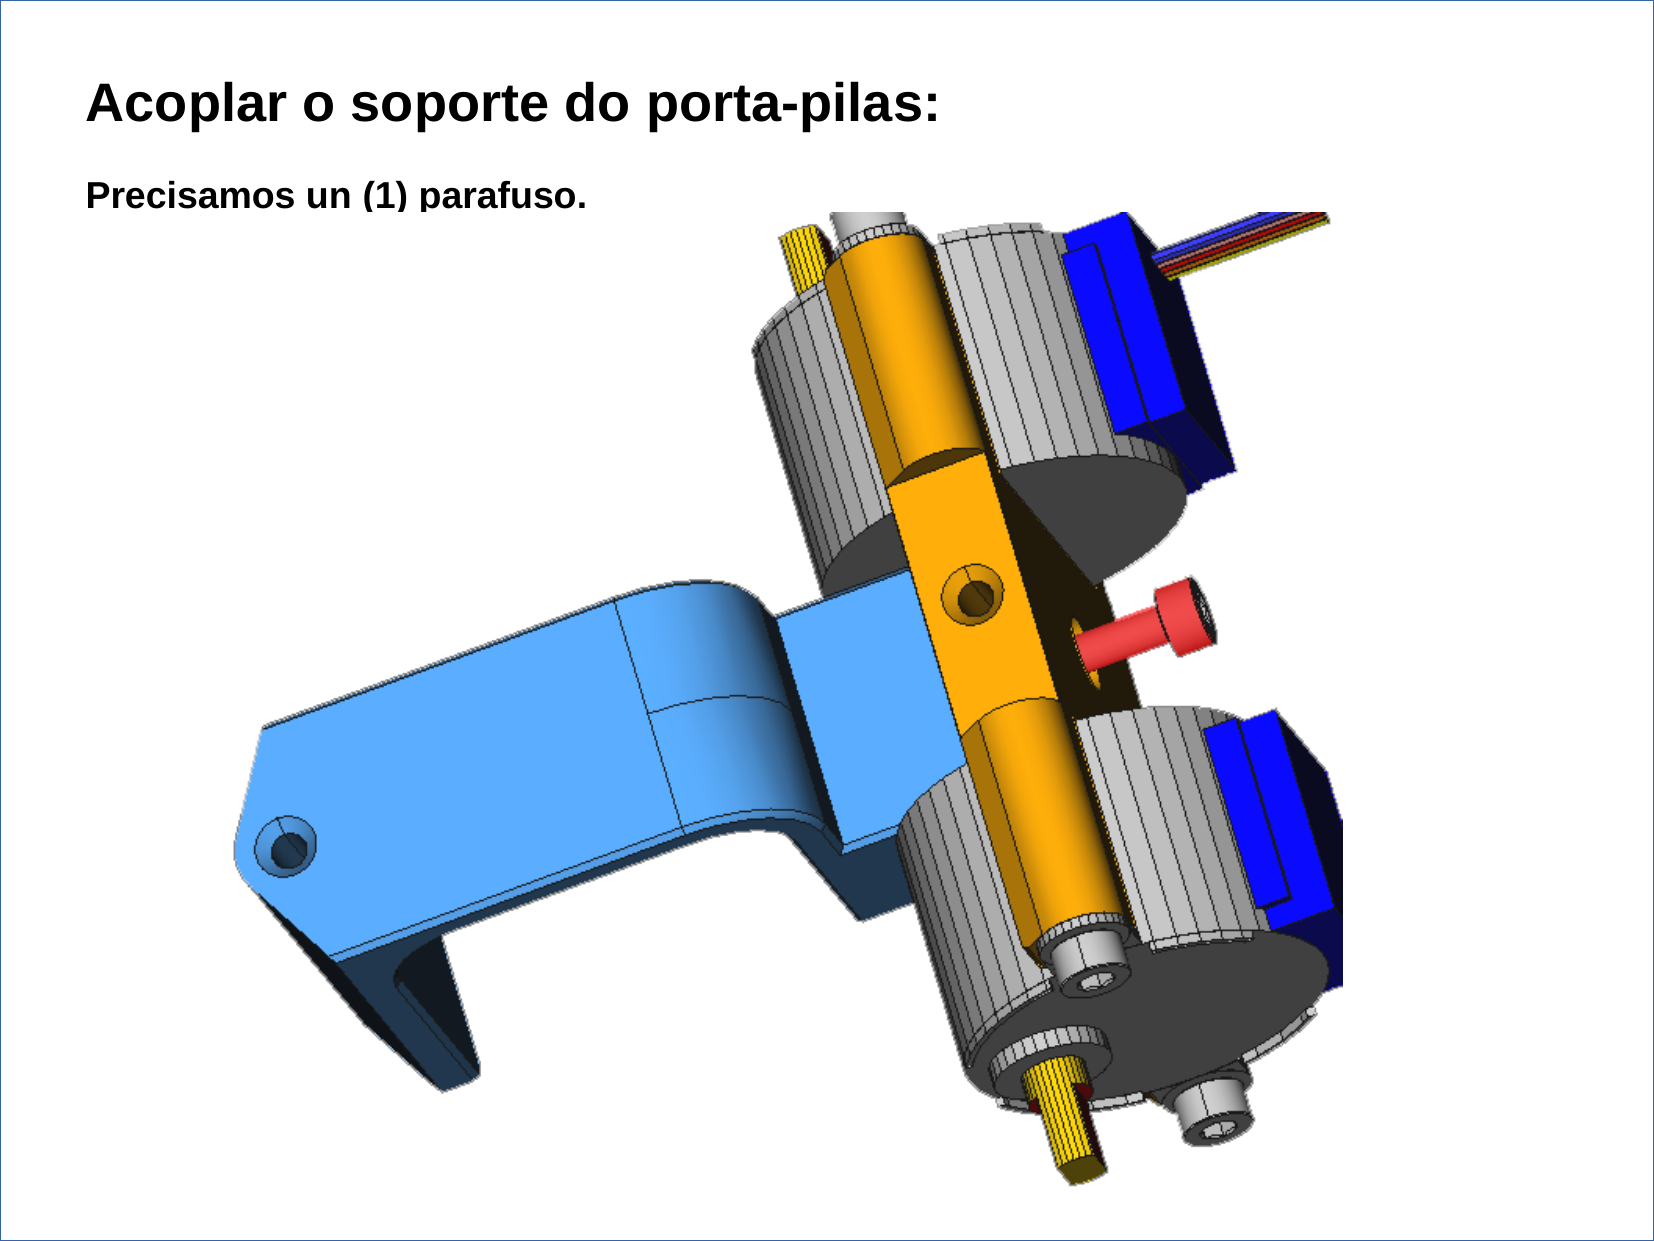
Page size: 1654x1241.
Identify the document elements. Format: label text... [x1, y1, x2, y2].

text_box Acoplar o soporte do porta-pilas: Precisamos un (1) parafuso. [70, 64, 1087, 1105]
picture [212, 212, 1343, 1191]
